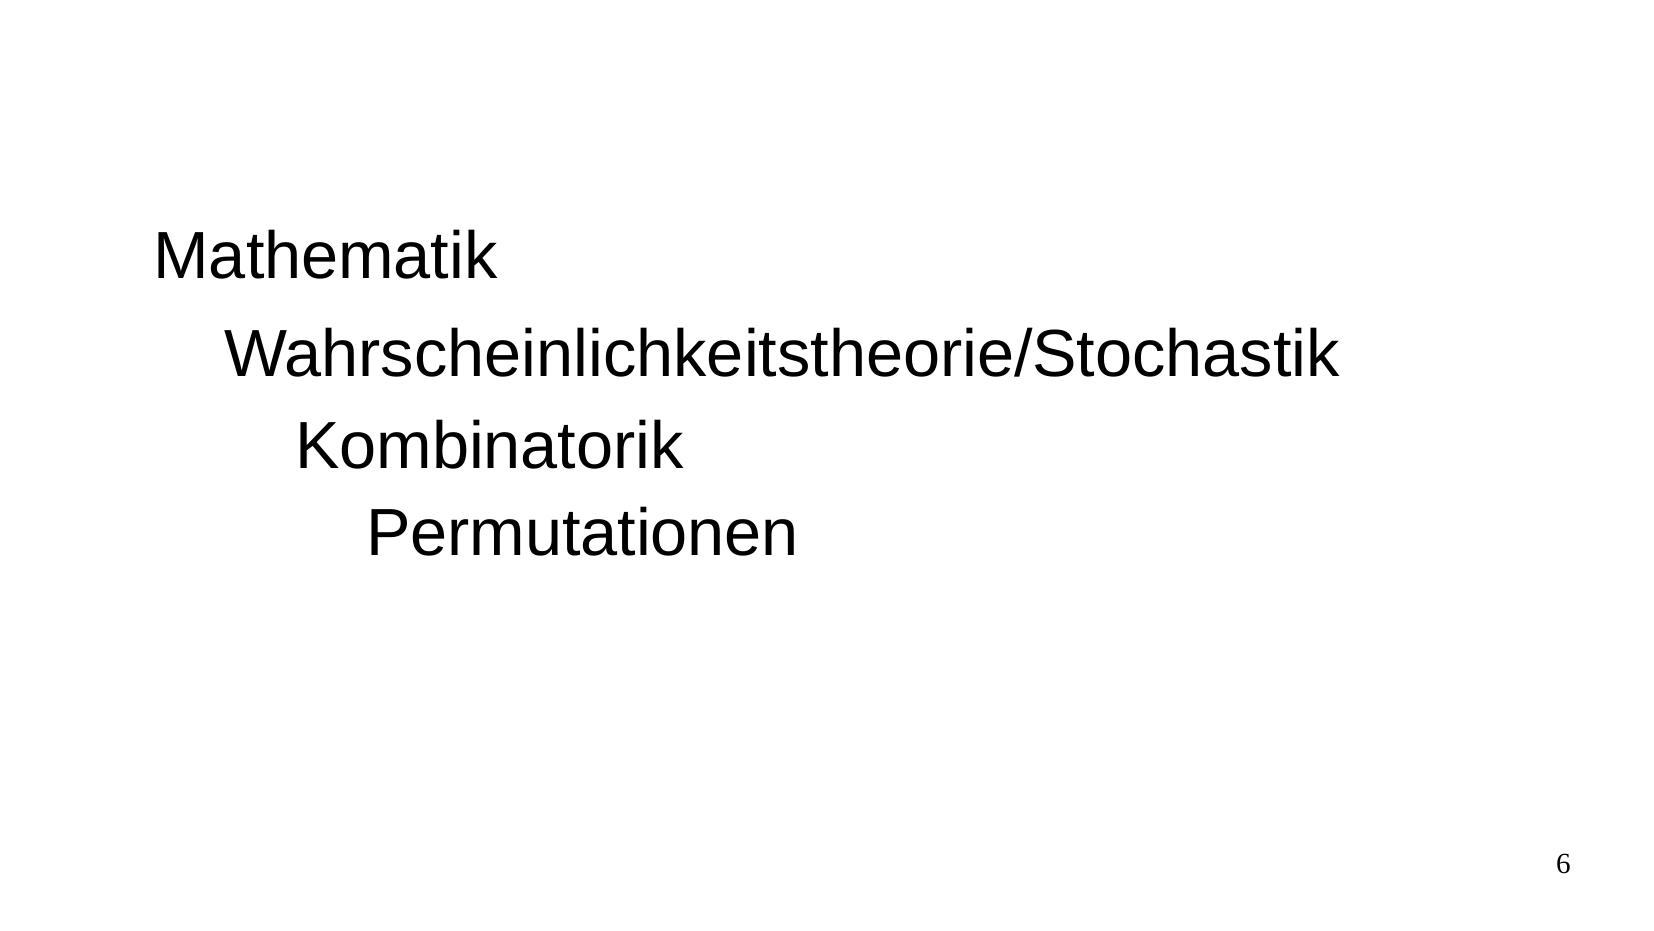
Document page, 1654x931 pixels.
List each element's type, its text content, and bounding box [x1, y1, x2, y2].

list Mathematik Wahrscheinlichkeitstheorie/Stochastik Kombinatorik Permutationen [82, 217, 1571, 758]
